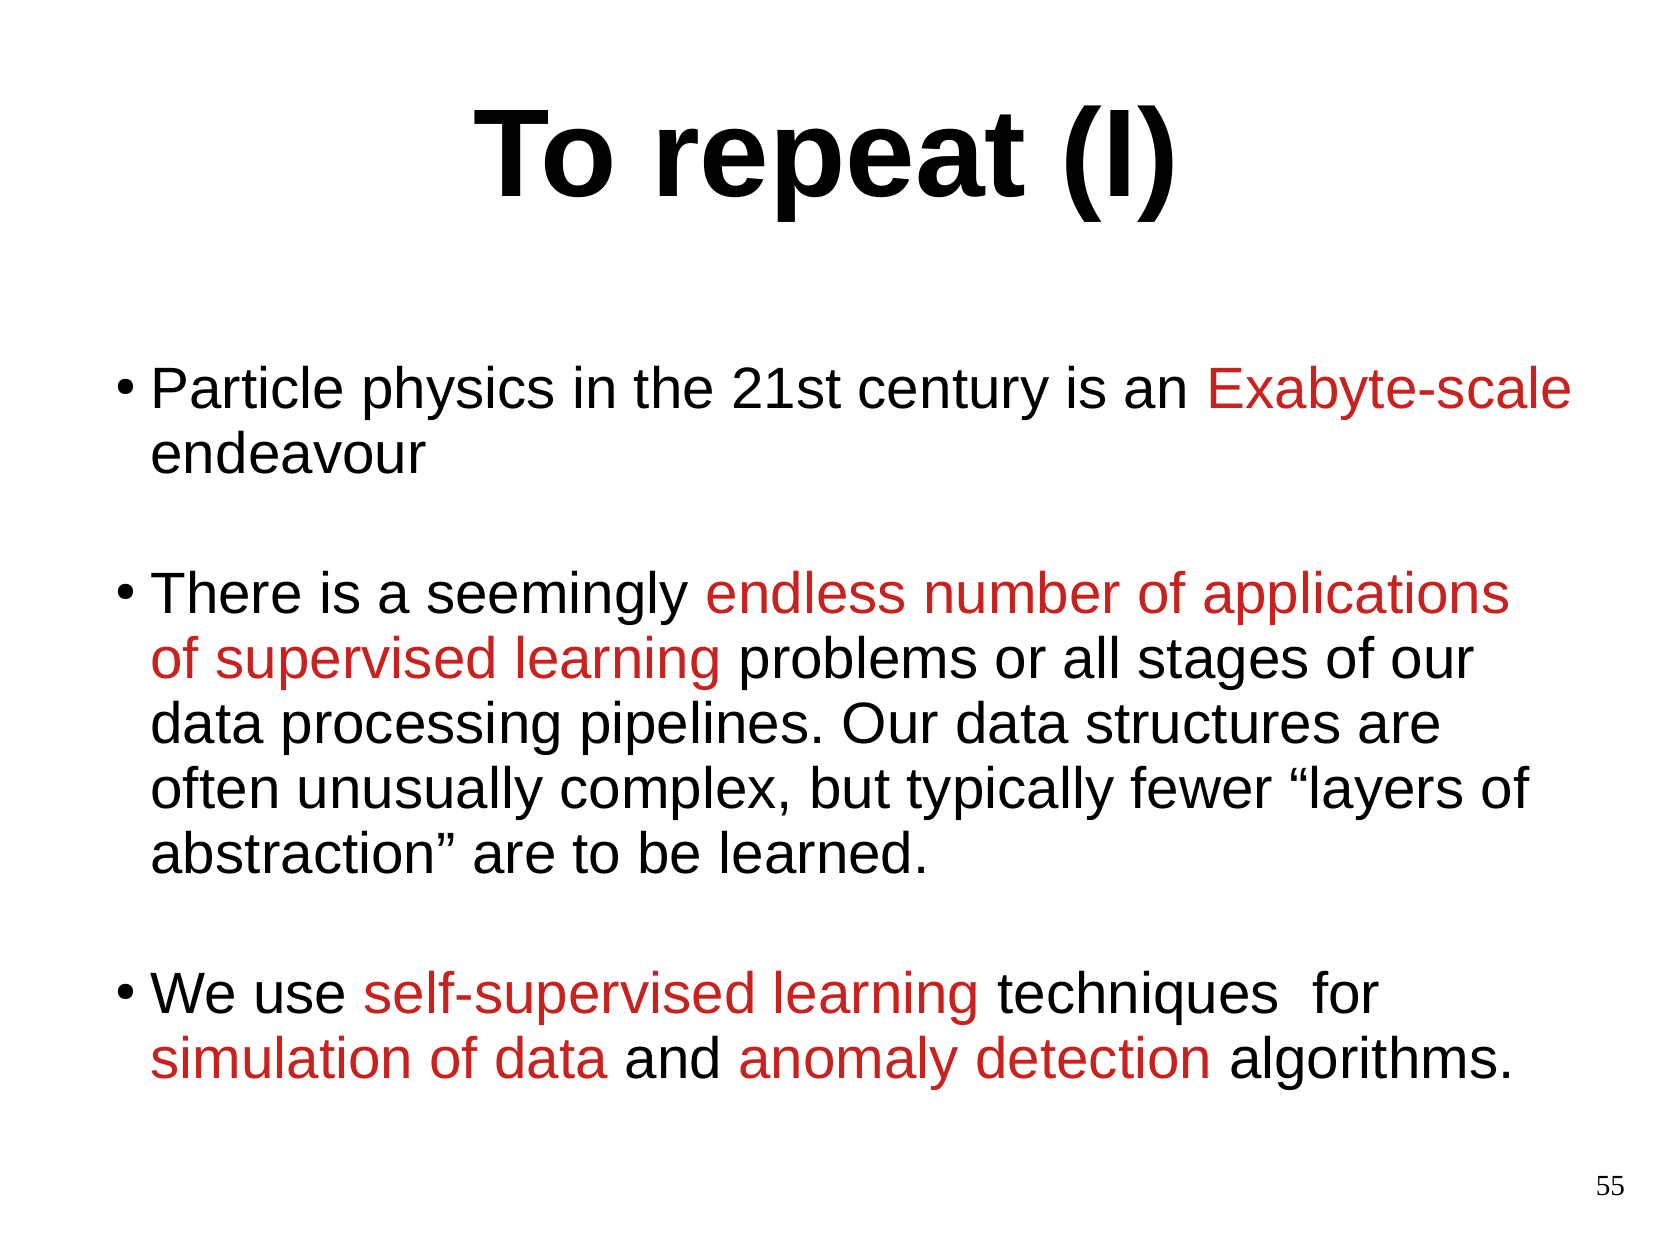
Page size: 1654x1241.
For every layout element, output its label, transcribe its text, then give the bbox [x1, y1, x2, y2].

title To repeat (I) [82, 49, 1571, 257]
text_box Particle physics in the 21st century is an Exabyte-scale endeavour There is a seemingly endless number of applications of supervised learning problems or all stages of our data processing pipelines. Our data structures are often unusually complex, but typically fewer “layers of abstraction” are to be learned. We use self-supervised learning techniques for simulation of data and anomaly detection algorithms. [100, 348, 1589, 1111]
